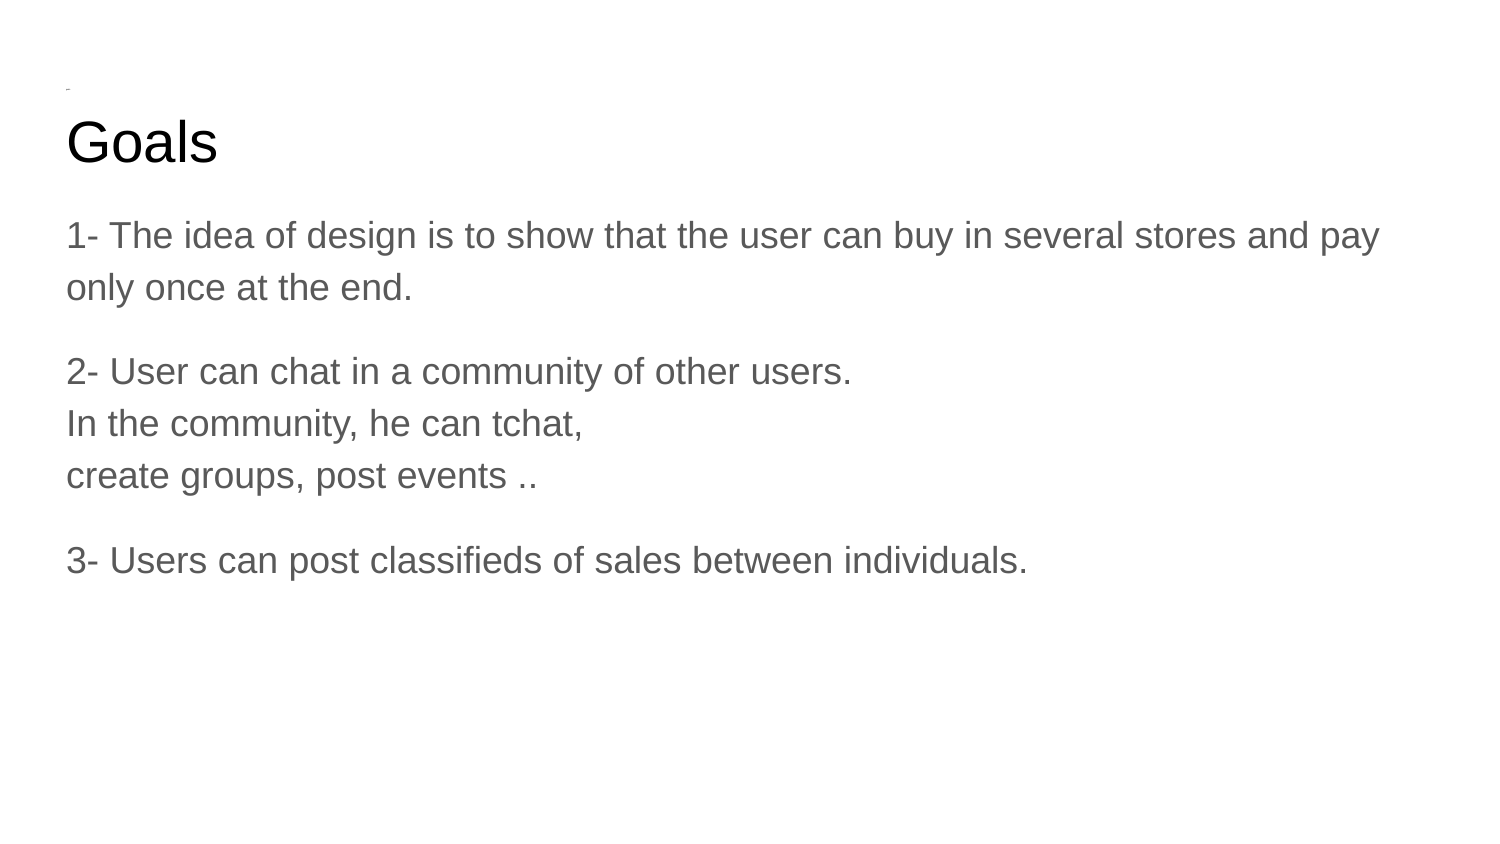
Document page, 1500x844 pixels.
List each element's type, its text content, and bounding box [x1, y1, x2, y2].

list 1- The idea of ​​design is to show that the user can buy in several stores and pay only once at the end. 2- User can chat in a community of other users. In the community, he can tchat, create groups, post events .. 3- Users can post classifieds of sales between individuals. [51, 189, 1449, 750]
title goals Goals [51, 72, 1449, 167]
